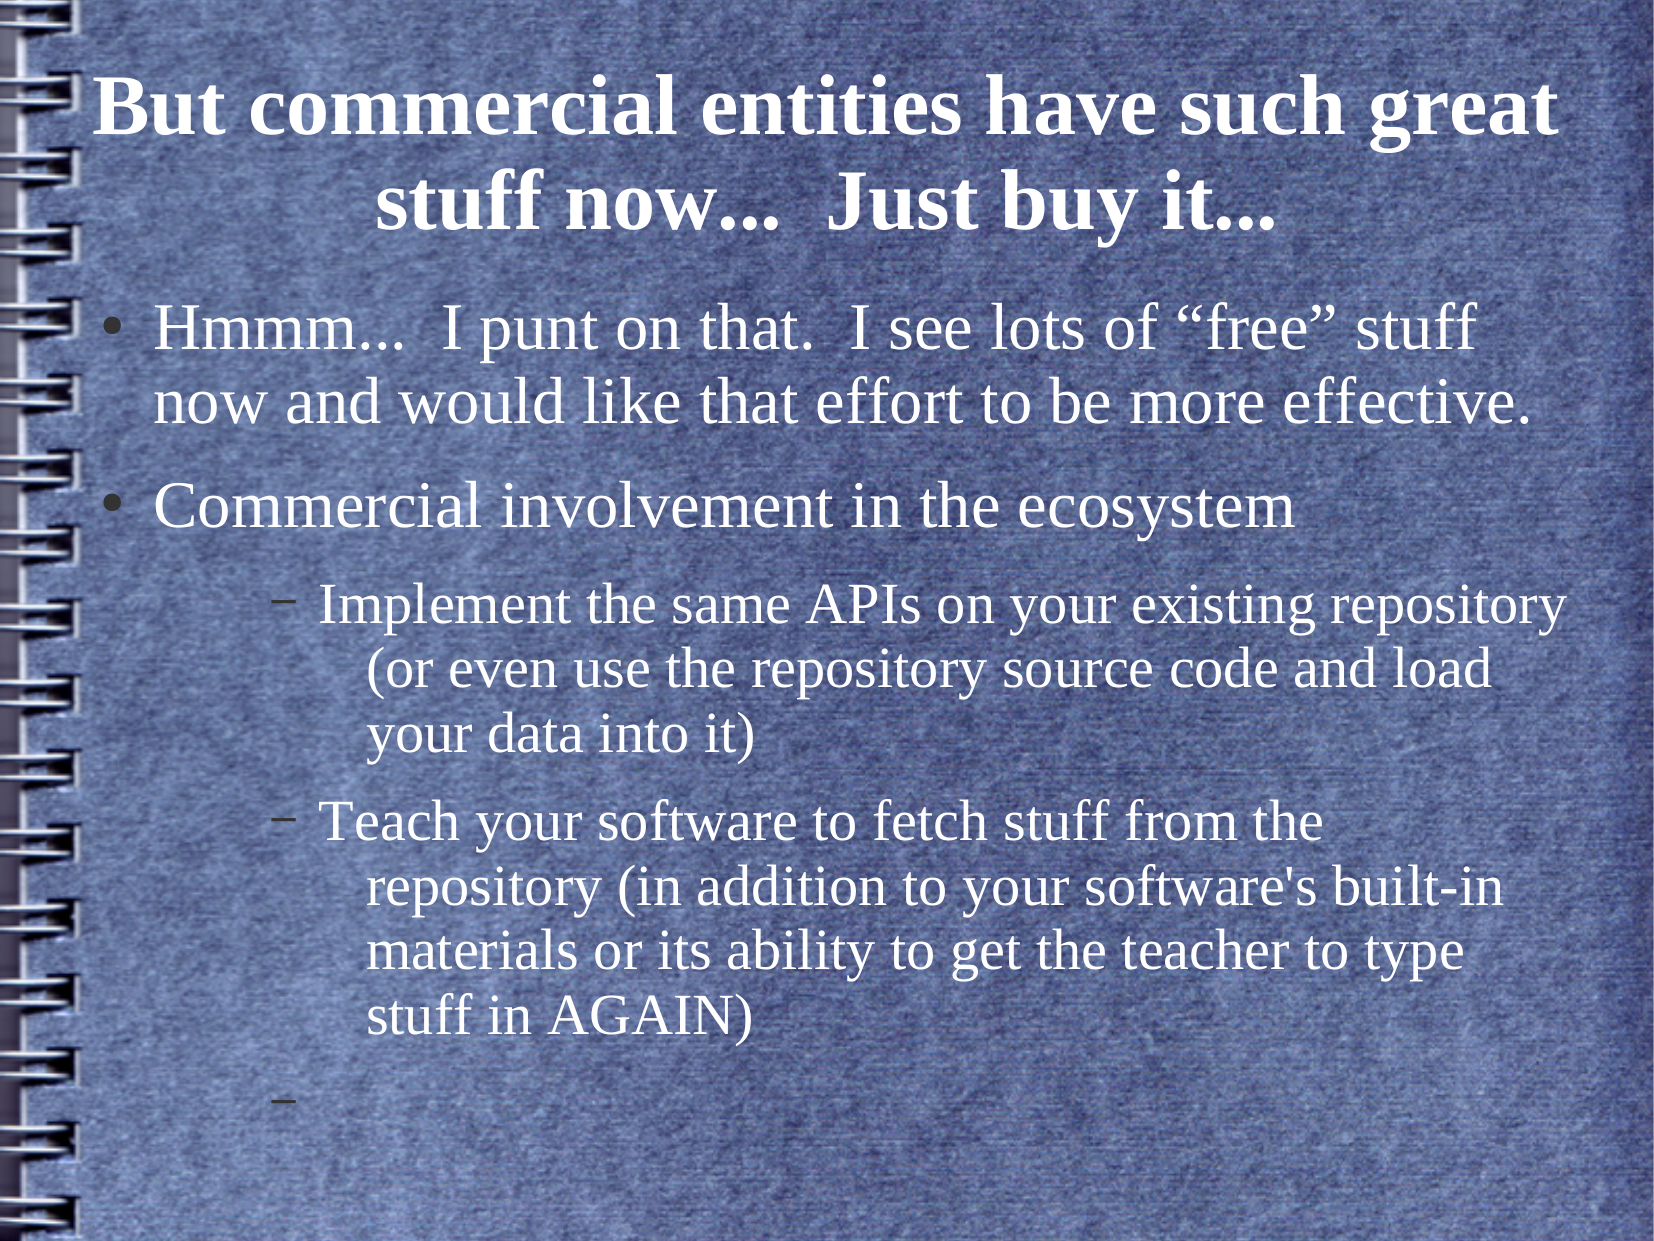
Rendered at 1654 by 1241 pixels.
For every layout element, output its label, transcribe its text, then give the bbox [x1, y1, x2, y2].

title But commercial entities have such great stuff now... Just buy it... [82, 49, 1571, 257]
picture [0, 0, 1654, 1241]
list Hmmm... I punt on that. I see lots of “free” stuff now and would like that effort to be more effective. Commercial involvement in the ecosystem Implement the same APIs on your existing repository (or even use the repository source code and load your data into it) Teach your software to fetch stuff from the repository (in addition to your software's built-in materials or its ability to get the teacher to type stuff in AGAIN) [82, 290, 1571, 1136]
